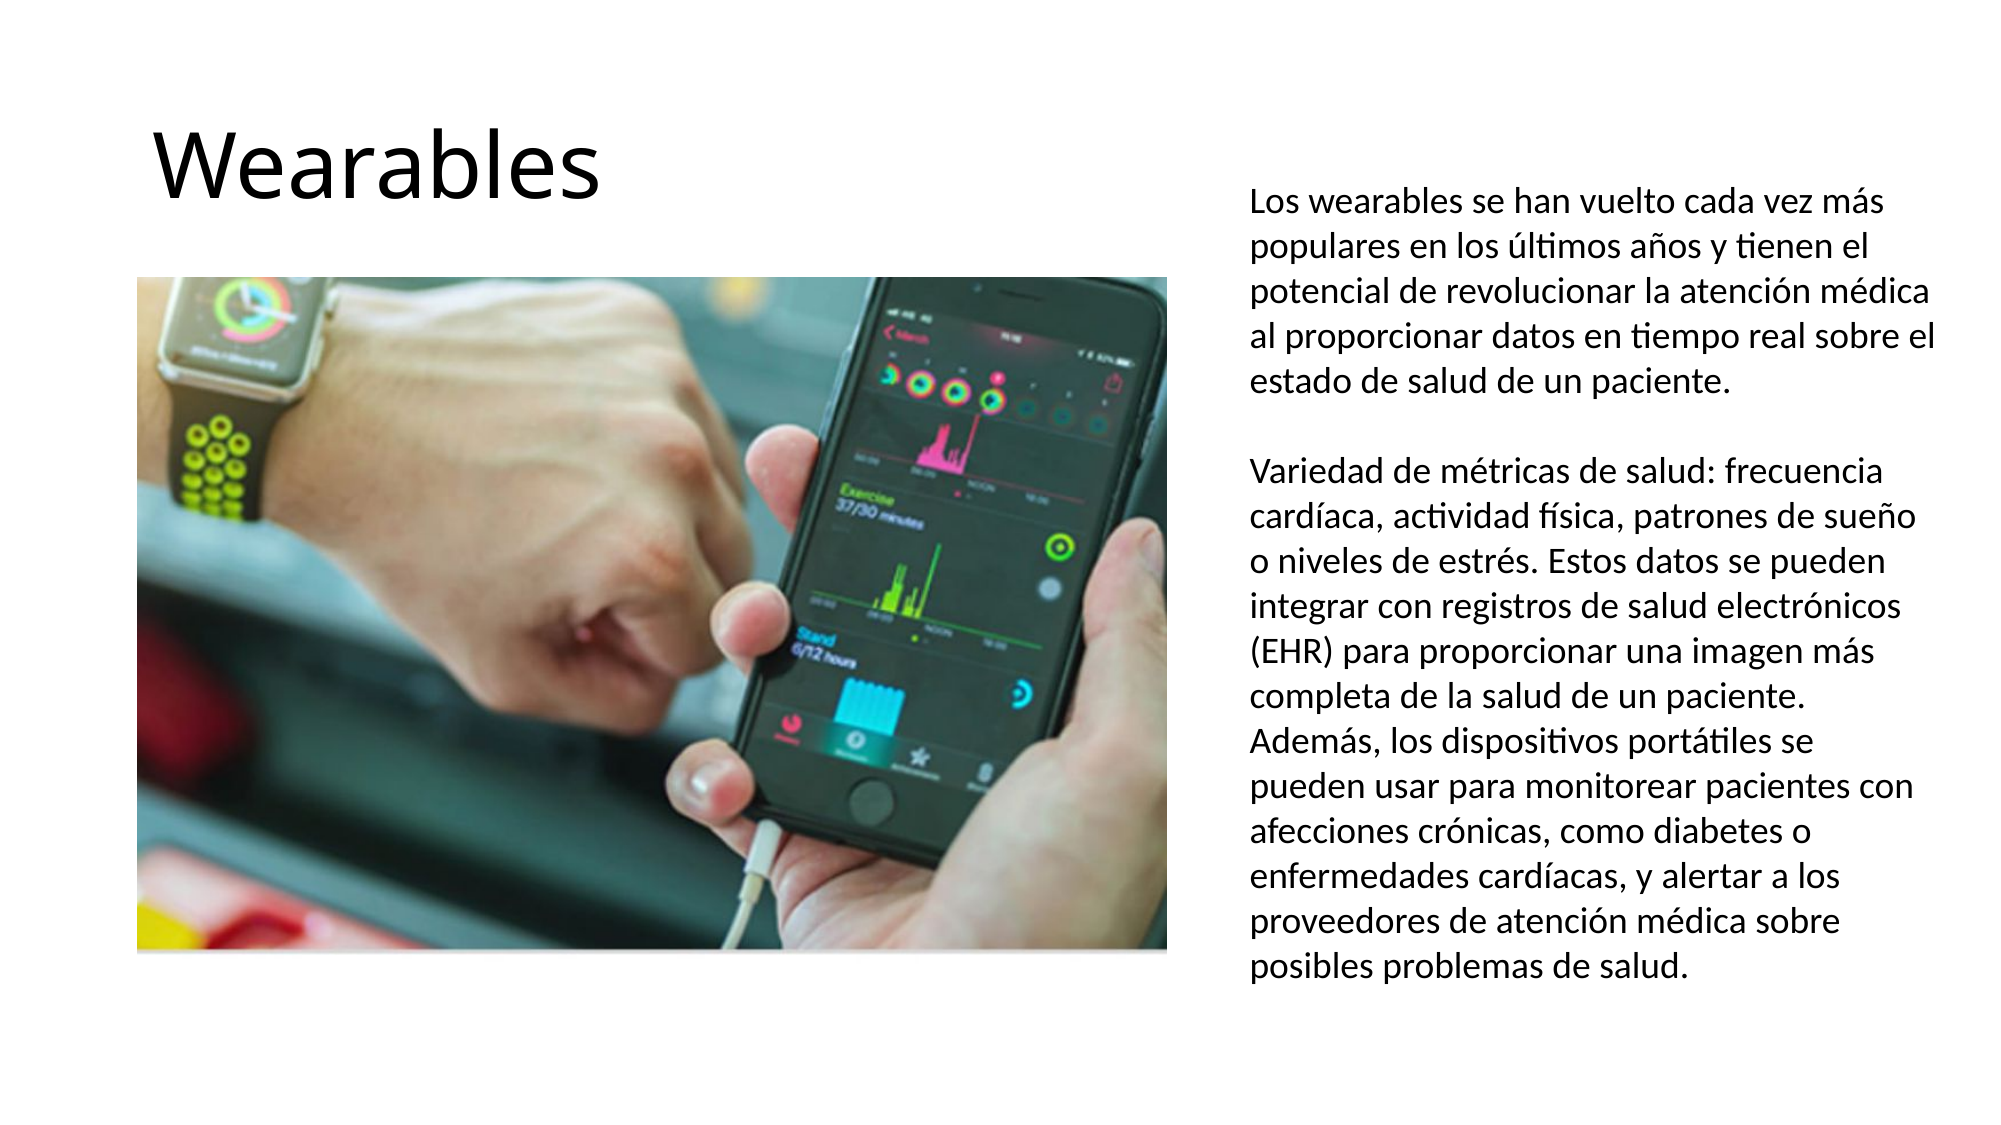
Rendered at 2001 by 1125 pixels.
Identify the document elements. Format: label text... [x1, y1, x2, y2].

picture [137, 277, 1167, 964]
title Wearables [137, 59, 1863, 278]
text_box Los wearables se han vuelto cada vez más populares en los últimos años y tienen el potencial de revolucionar la atención médica al proporcionar datos en tiempo real sobre el estado de salud de un paciente. Variedad de métricas de salud: frecuencia cardíaca, actividad física, patrones de sueño o niveles de estrés. Estos datos se pueden integrar con registros de salud electrónicos (EHR) para proporcionar una imagen más completa de la salud de un paciente. Además, los dispositivos portátiles se pueden usar para monitorear pacientes con afecciones crónicas, como diabetes o enfermedades cardíacas, y alertar a los proveedores de atención médica sobre posibles problemas de salud. [1234, 168, 1952, 1039]
